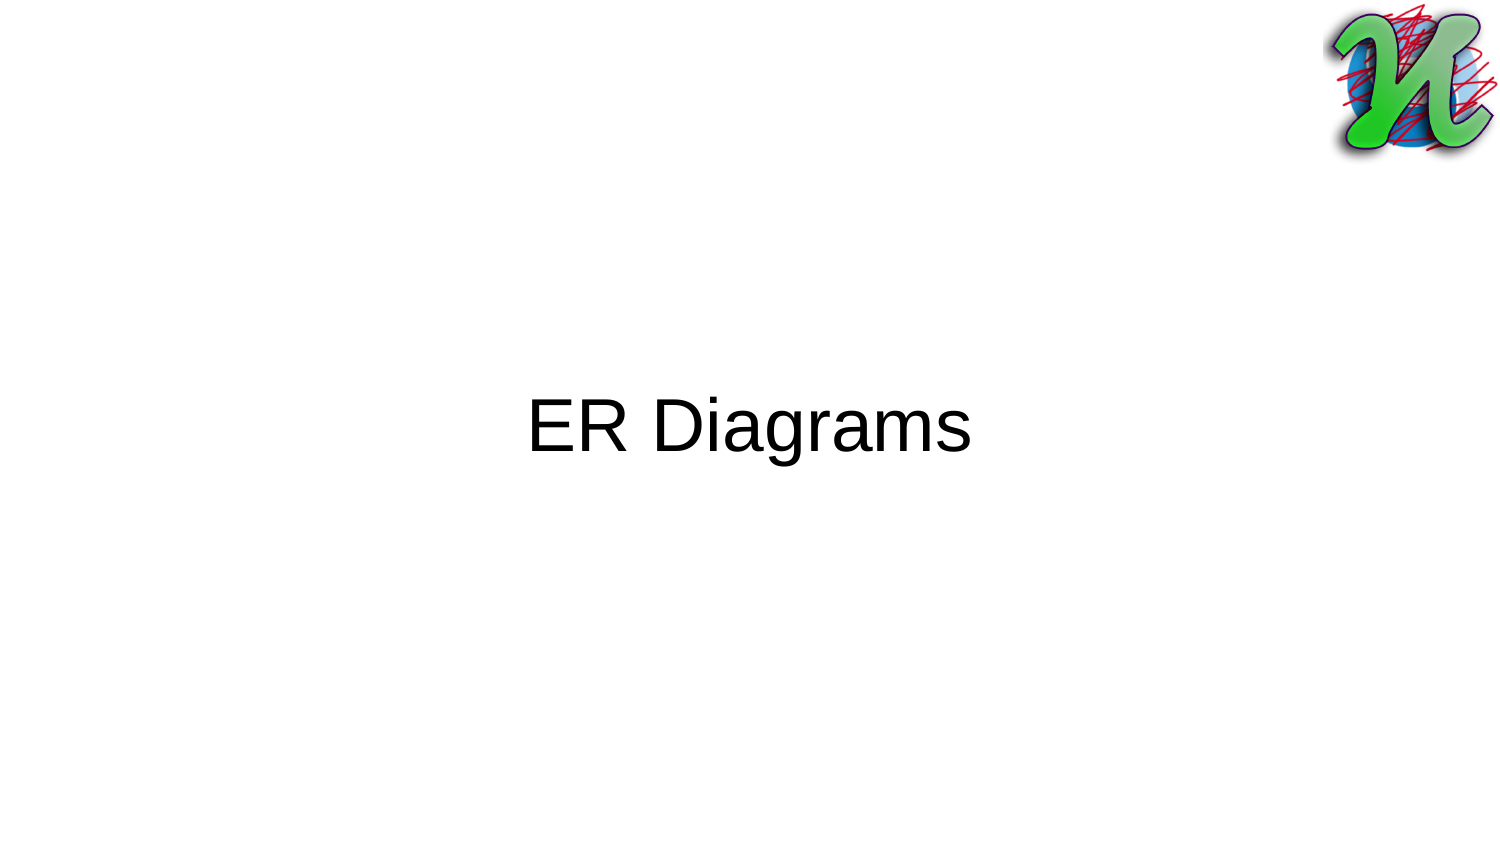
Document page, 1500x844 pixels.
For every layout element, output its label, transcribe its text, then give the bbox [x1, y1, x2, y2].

title ER Diagrams [51, 352, 1449, 491]
picture [1322, 0, 1500, 170]
